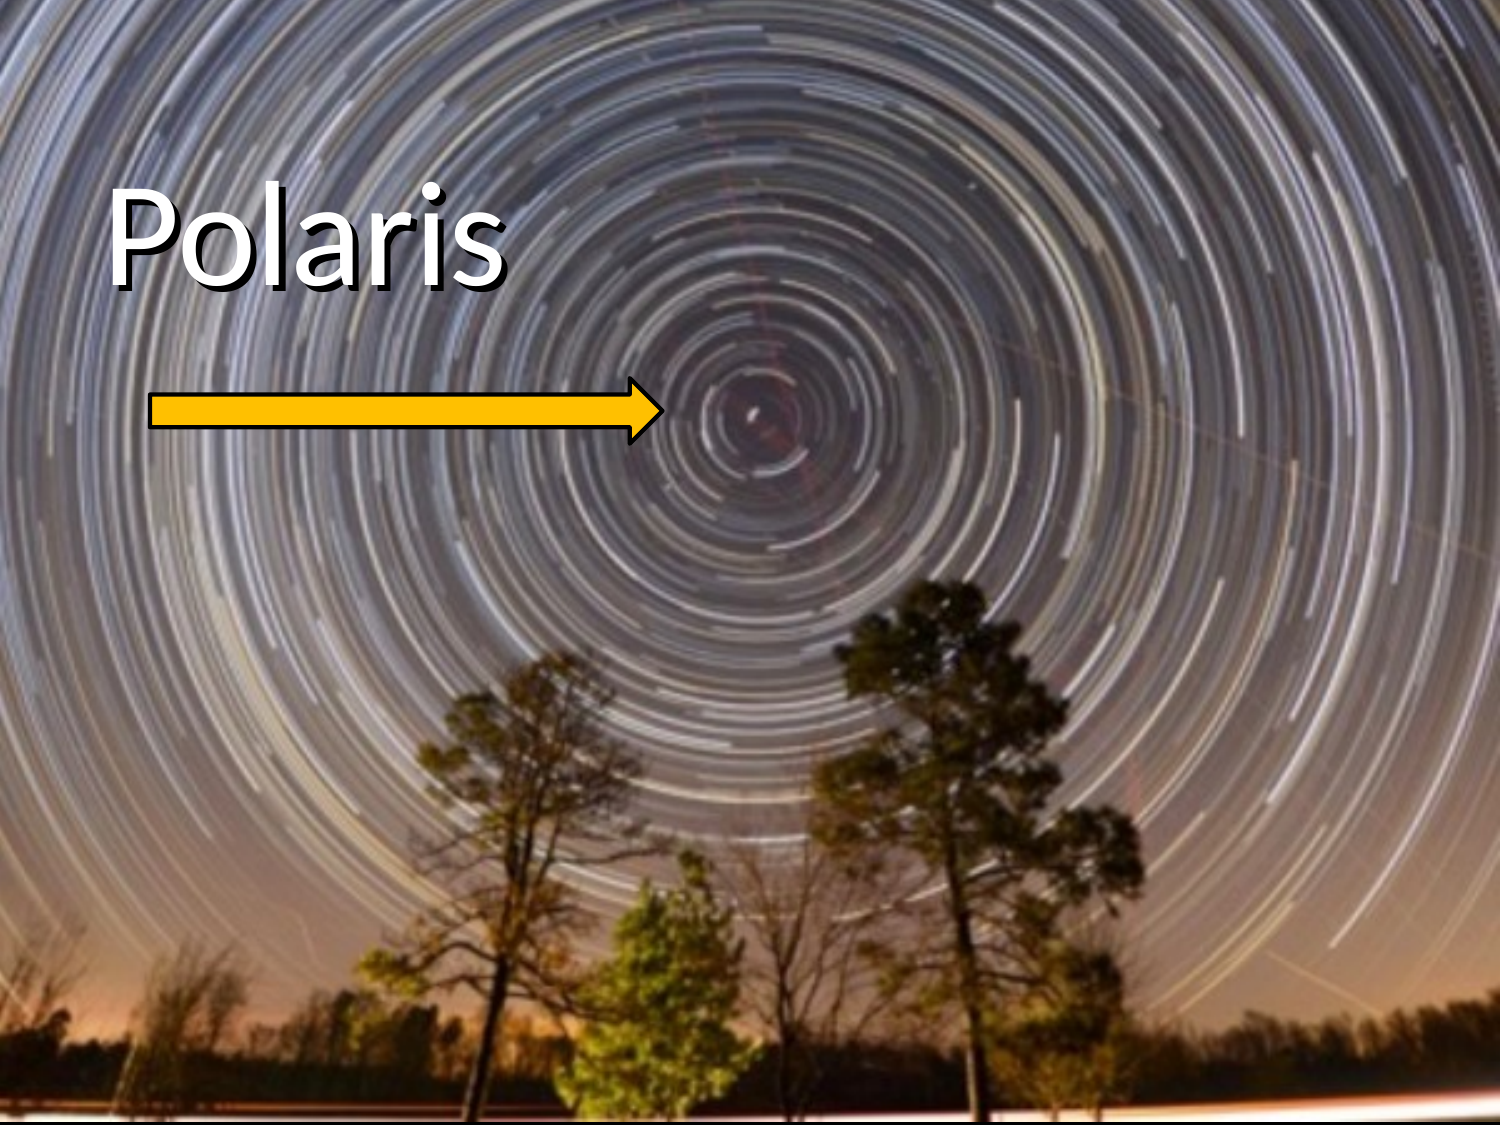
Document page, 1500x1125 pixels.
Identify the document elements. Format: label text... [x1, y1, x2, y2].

text_box [150, 378, 663, 444]
picture [0, 0, 1500, 1122]
text_box Polaris [87, 128, 963, 325]
